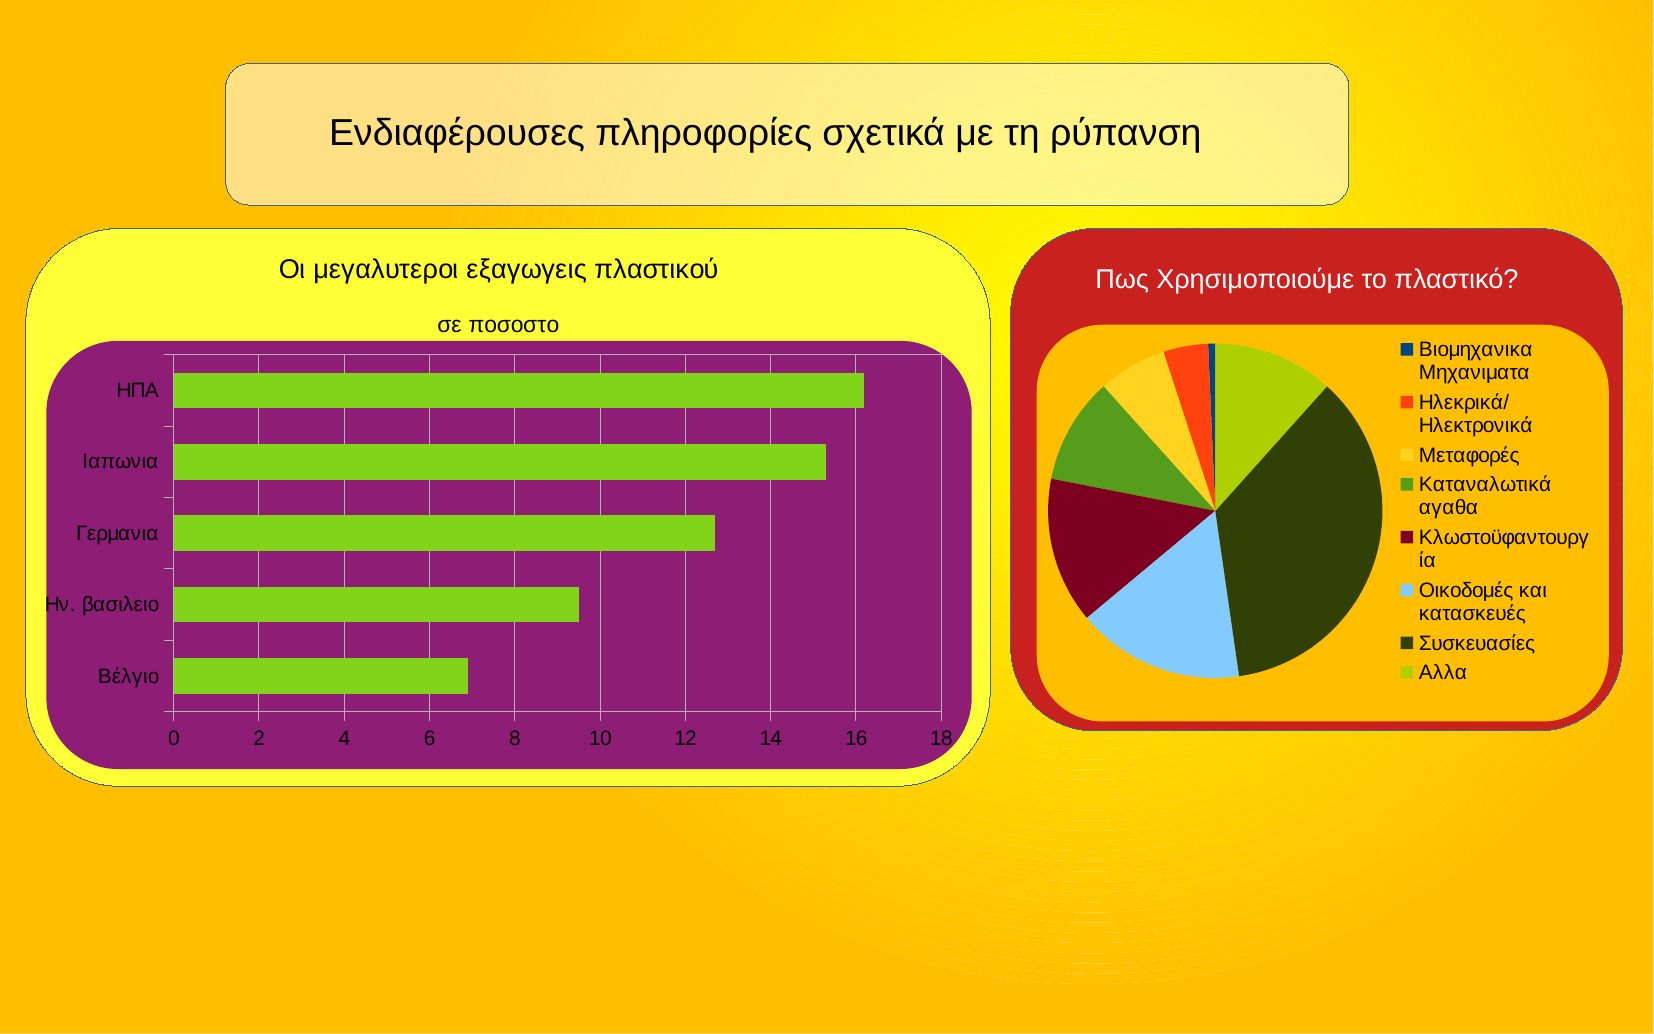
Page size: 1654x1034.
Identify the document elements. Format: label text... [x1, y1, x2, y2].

text_box [55, 761, 961, 787]
text_box [1010, 252, 1036, 708]
text_box [225, 63, 1349, 206]
text_box [1609, 266, 1623, 693]
chart [1036, 249, 1609, 772]
chart [25, 228, 972, 761]
text_box [972, 266, 991, 749]
text_box Πως Χρησιμοποιούμε το πλαστικό? [1071, 256, 1543, 302]
text_box Ενδιαφέρουσες πληροφορίες σχετικά με τη ρύπανση [314, 104, 1230, 161]
text_box [1039, 228, 1594, 249]
